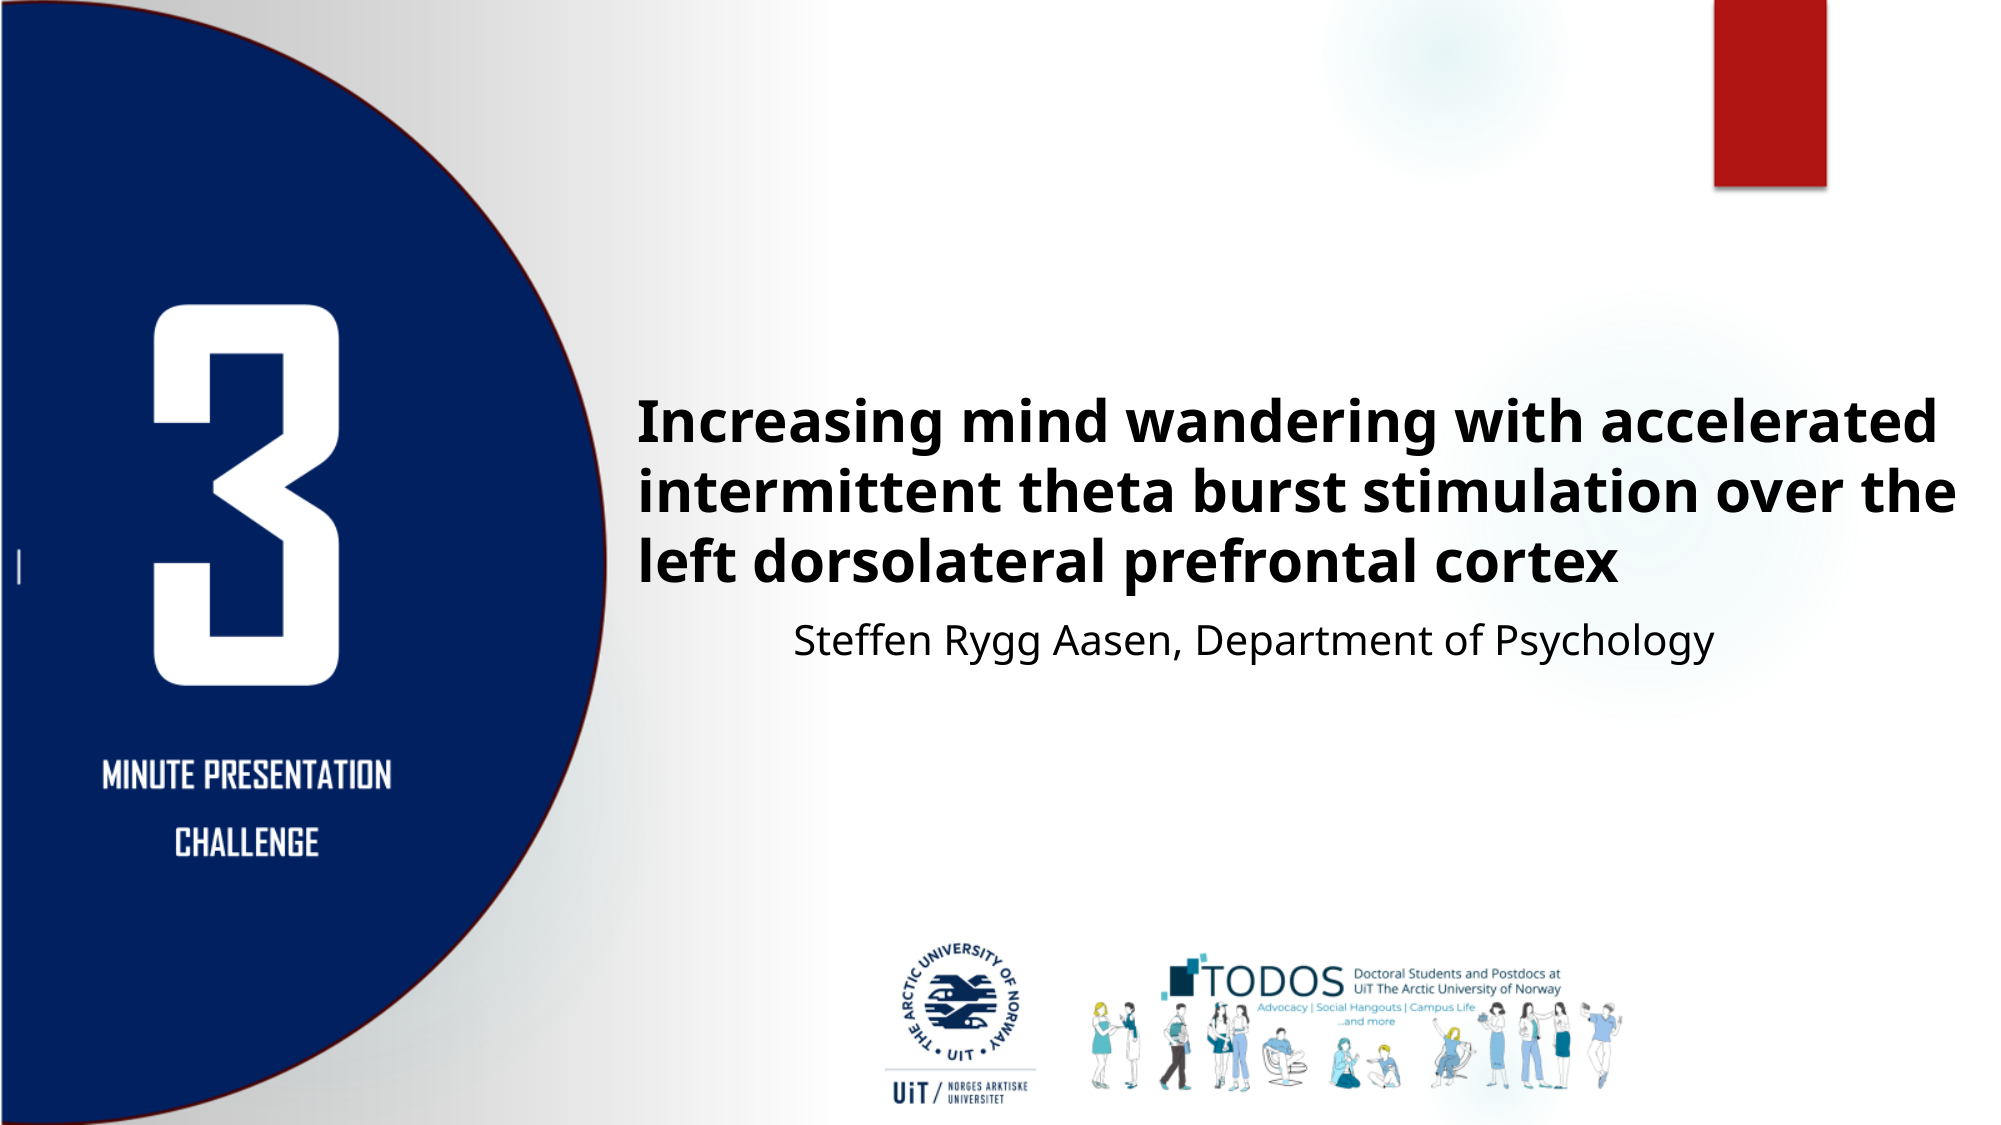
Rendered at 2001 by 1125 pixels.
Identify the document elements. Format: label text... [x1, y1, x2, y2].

picture [0, 0, 2000, 1125]
text_box Increasing mind wandering with accelerated intermittent theta burst stimulation over the left dorsolateral prefrontal cortex [622, 376, 1989, 602]
text_box Steffen Rygg Aasen, Department of Psychology [778, 606, 1730, 672]
